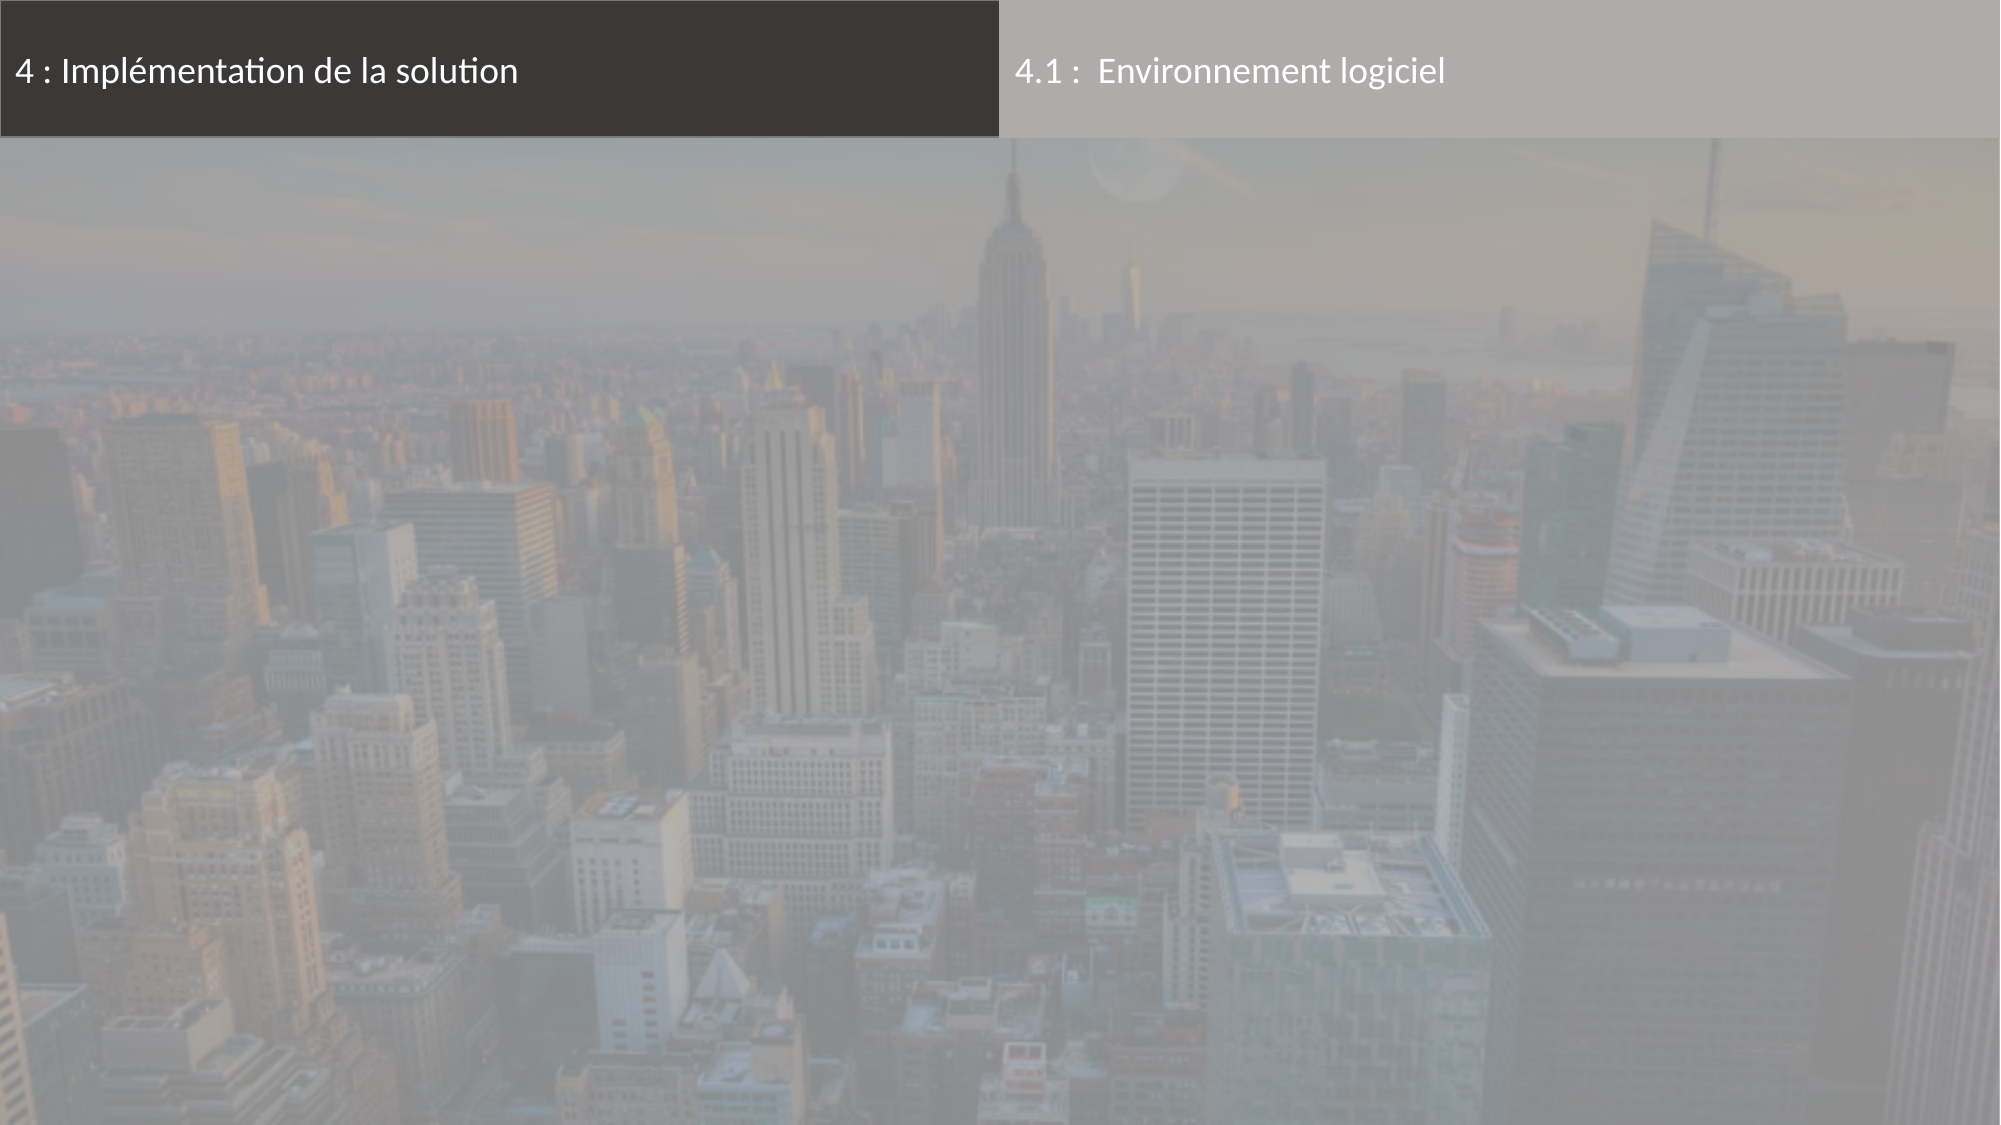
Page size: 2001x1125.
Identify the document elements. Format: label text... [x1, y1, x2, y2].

text_box 4 : Implémentation de la solution [0, 0, 1000, 137]
text_box [0, 137, 2000, 1125]
text_box 4.1 : Environnement logiciel [1000, 0, 2000, 137]
